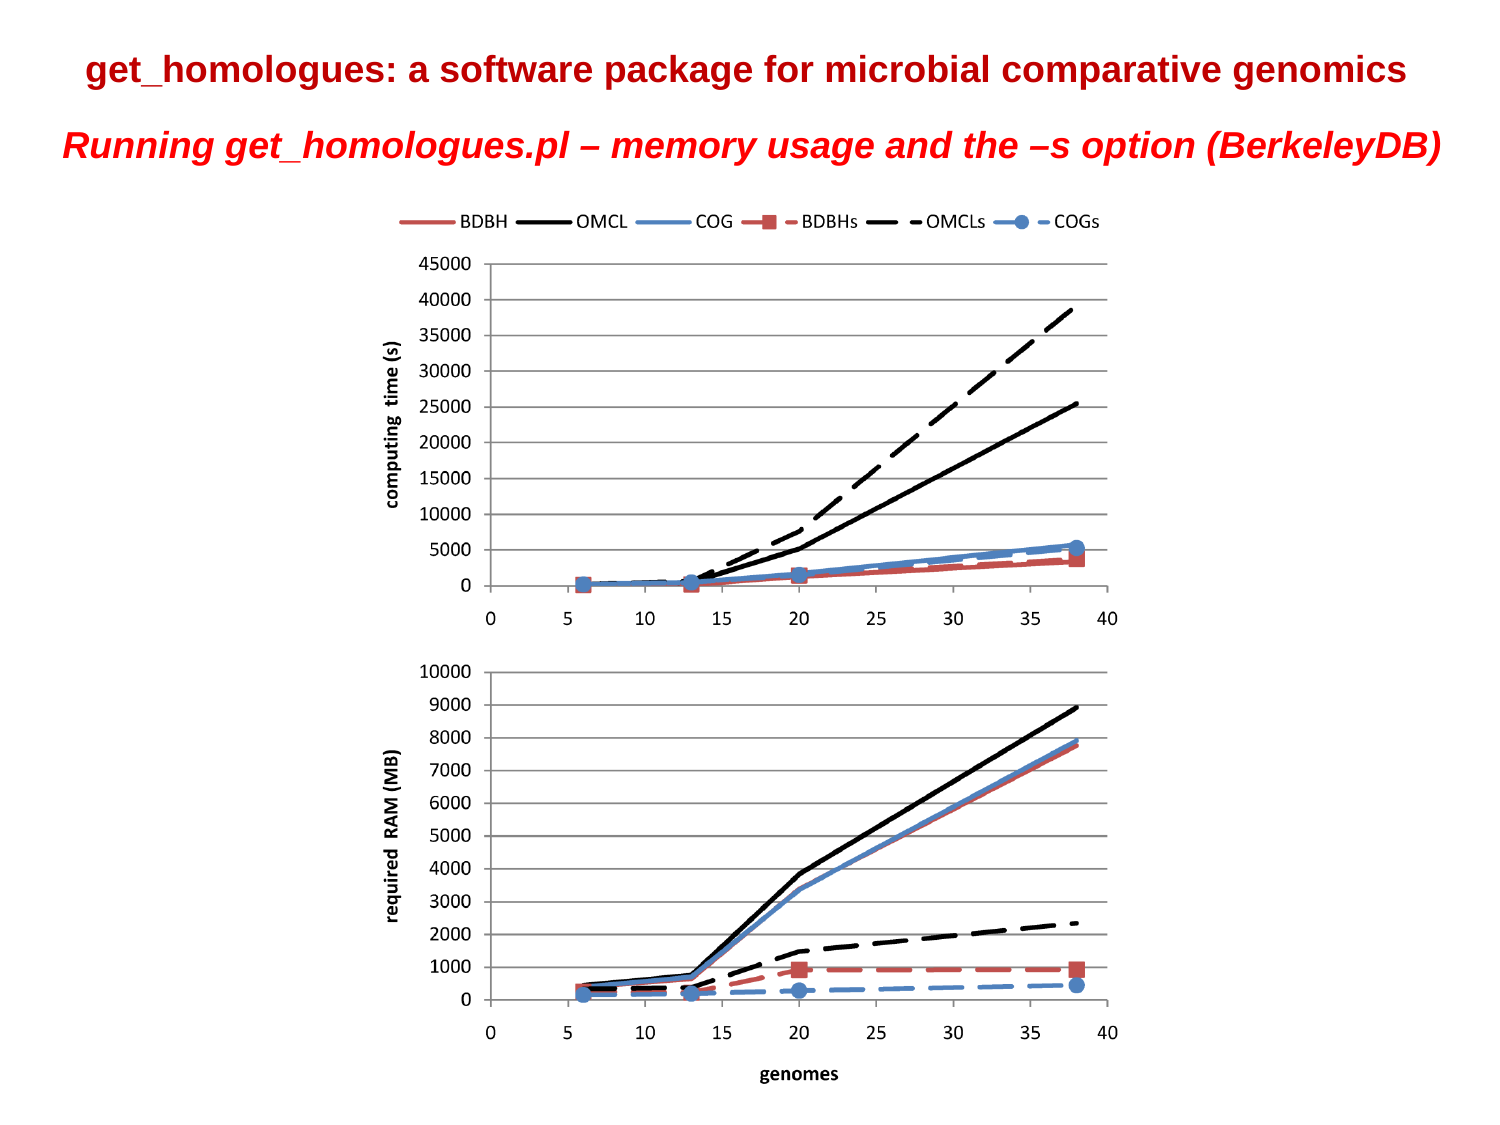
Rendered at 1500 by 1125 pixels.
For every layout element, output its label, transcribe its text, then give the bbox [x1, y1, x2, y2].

text_box get_homologues: a software package for microbial comparative genomics [70, 15, 1471, 98]
text_box Running get_homologues.pl – memory usage and the –s option (BerkeleyDB) [47, 113, 1458, 174]
picture [363, 193, 1152, 1102]
